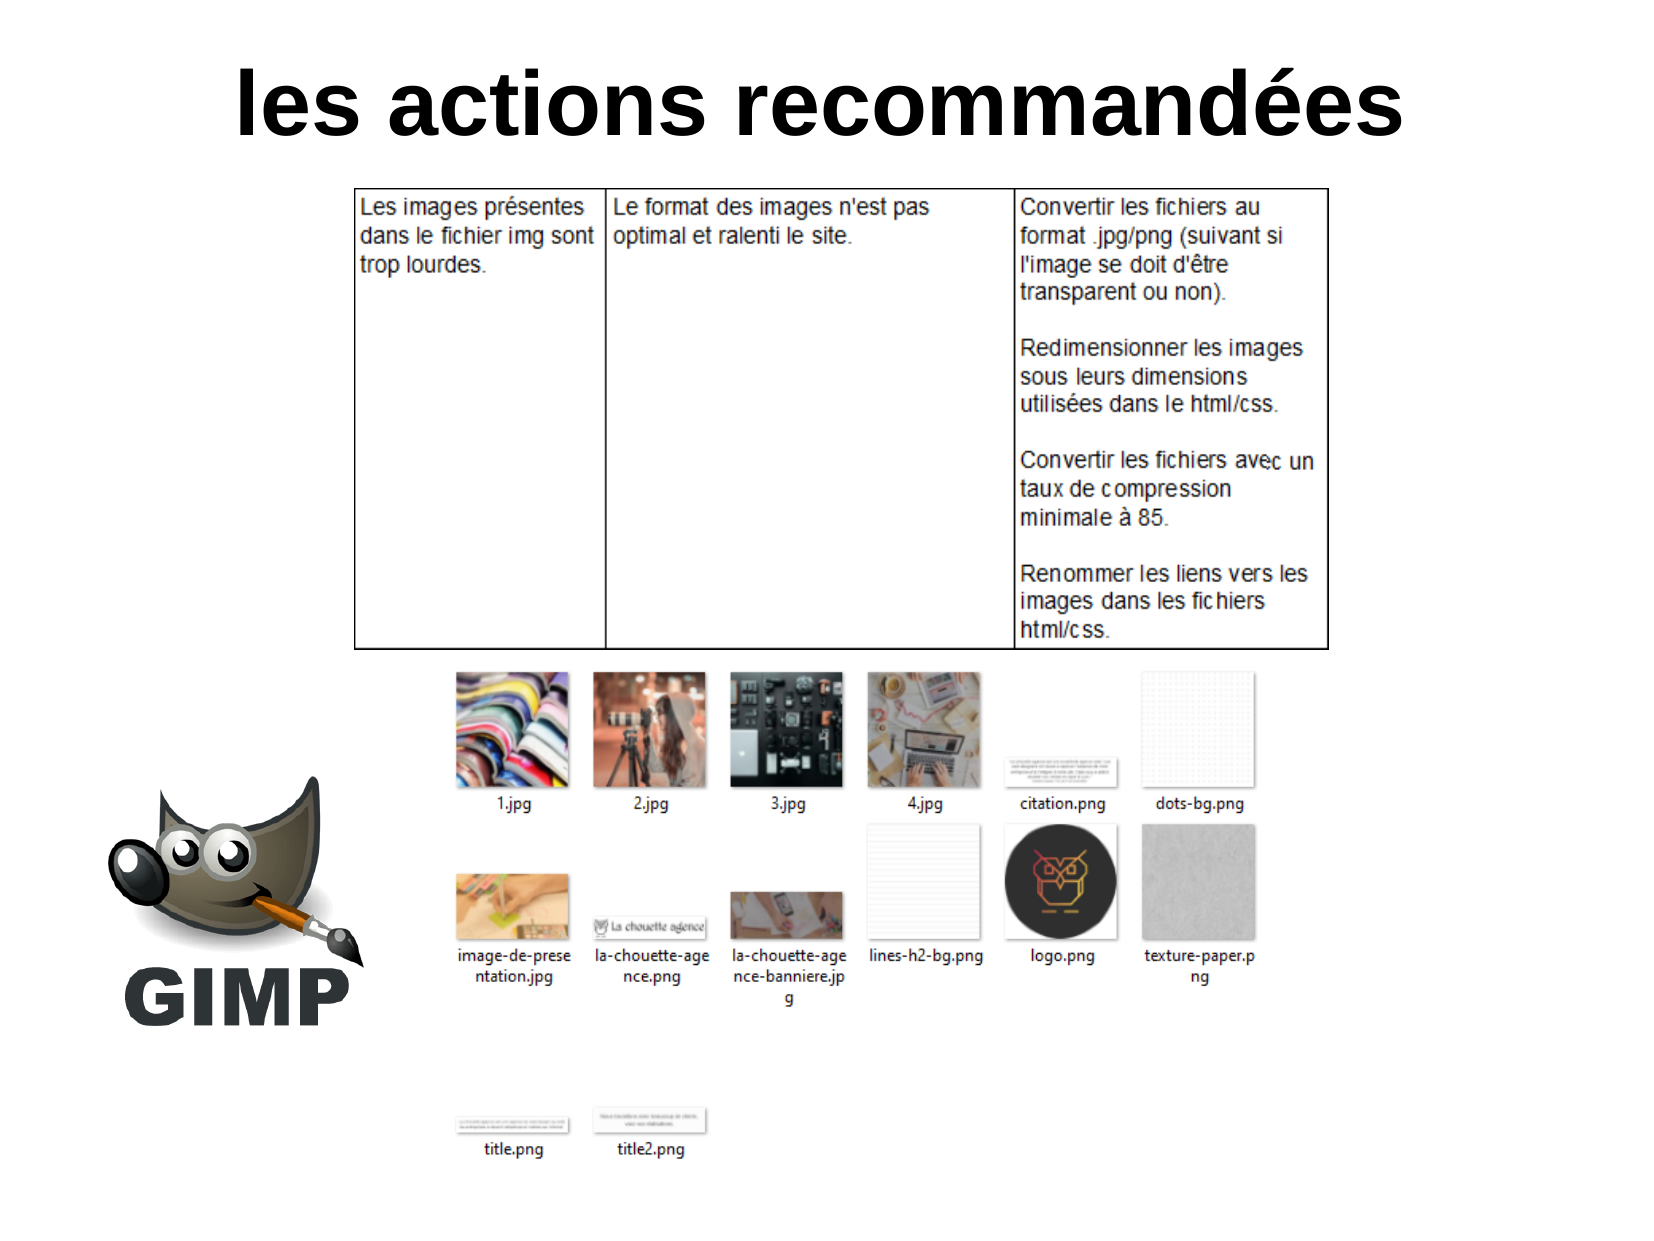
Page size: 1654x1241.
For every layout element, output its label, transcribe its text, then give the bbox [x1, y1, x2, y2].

picture [443, 664, 1270, 1181]
picture [59, 767, 414, 1034]
title les actions recommandées [76, 0, 1565, 208]
picture [354, 188, 1329, 650]
